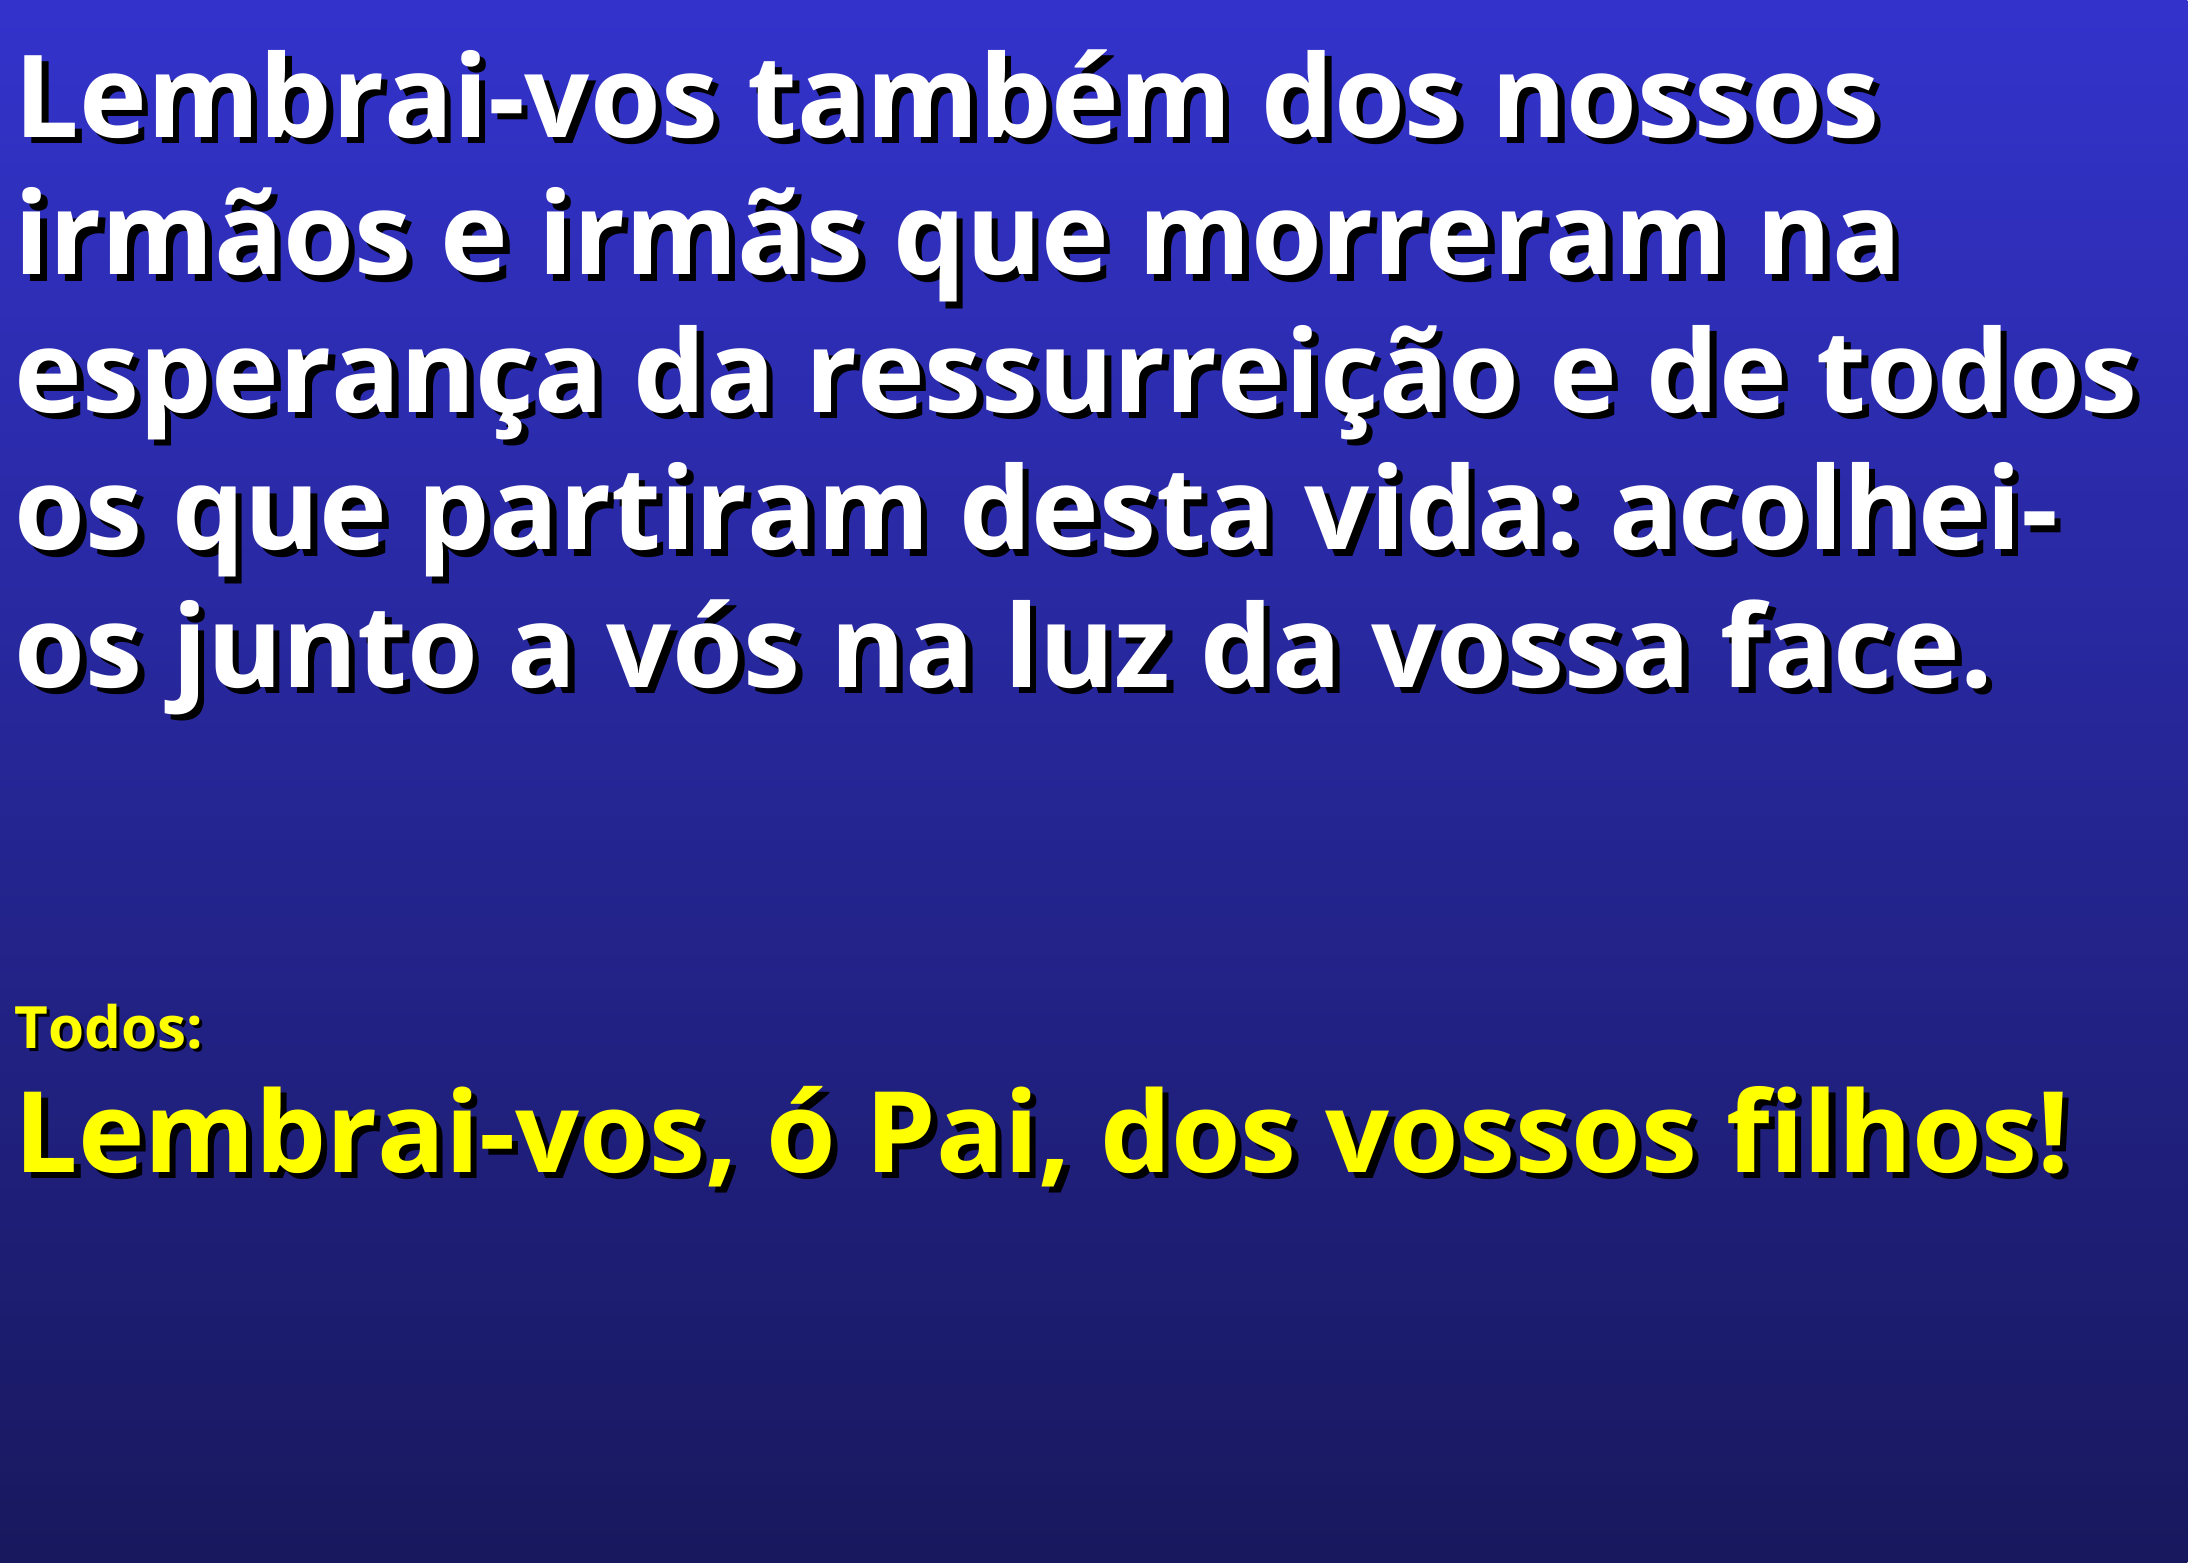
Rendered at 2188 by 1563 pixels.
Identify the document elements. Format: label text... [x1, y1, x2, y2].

text_box Lembrai-vos também dos nossos irmãos e irmãs que morreram na esperança da ressurreição e de todos os que partiram desta vida: acolhei-os junto a vós na luz da vossa face. Todos: Lembrai-vos, ó Pai, dos vossos filhos! [0, 15, 2188, 1203]
